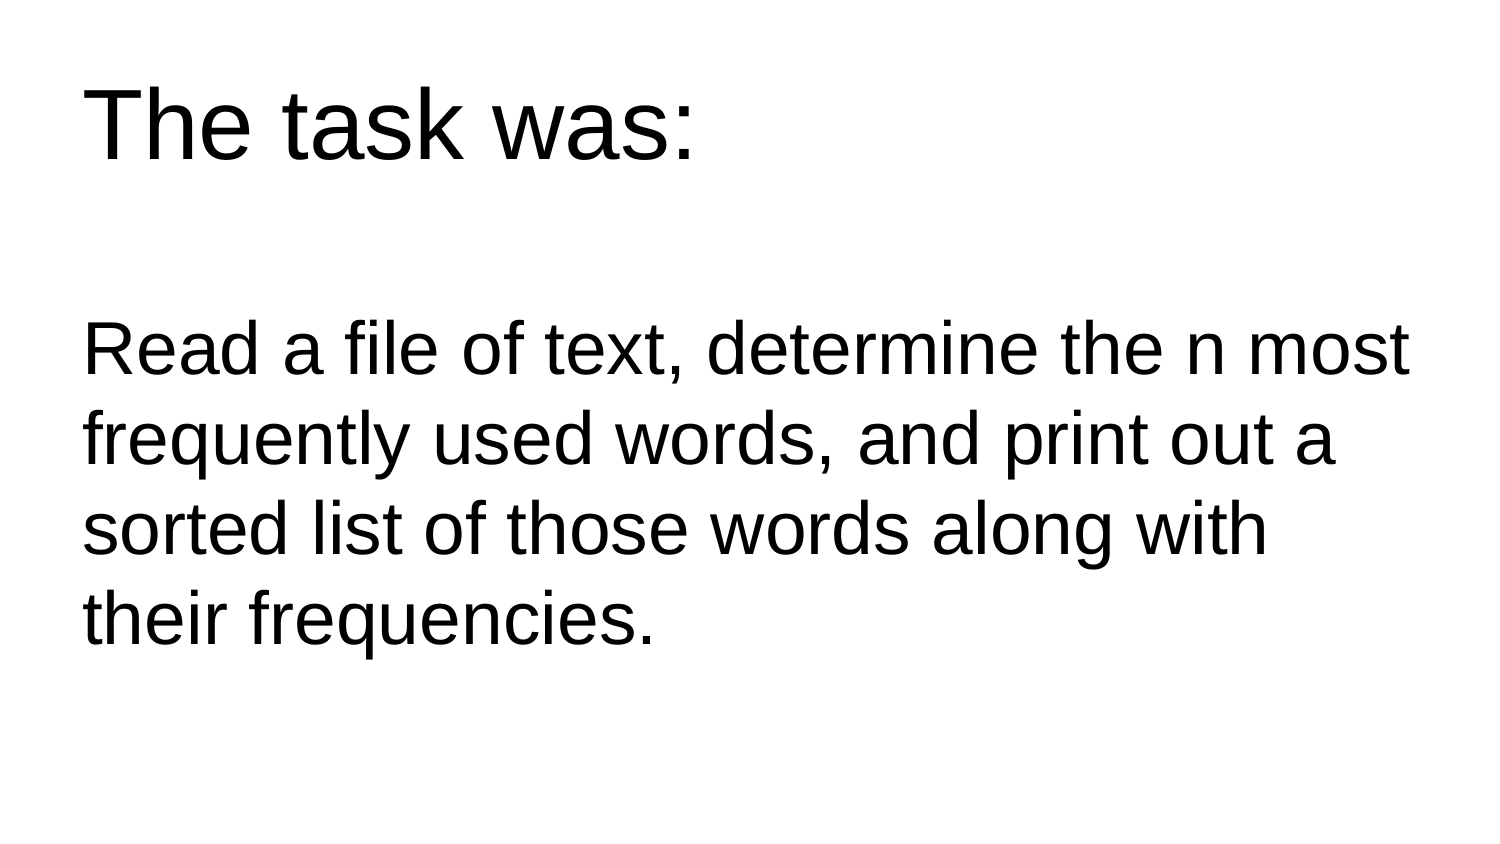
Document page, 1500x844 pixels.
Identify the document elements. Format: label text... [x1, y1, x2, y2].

title The task was: Read a file of text, determine the n most frequently used words, and print out a sorted list of those words along with their frequencies. [67, 44, 1433, 799]
